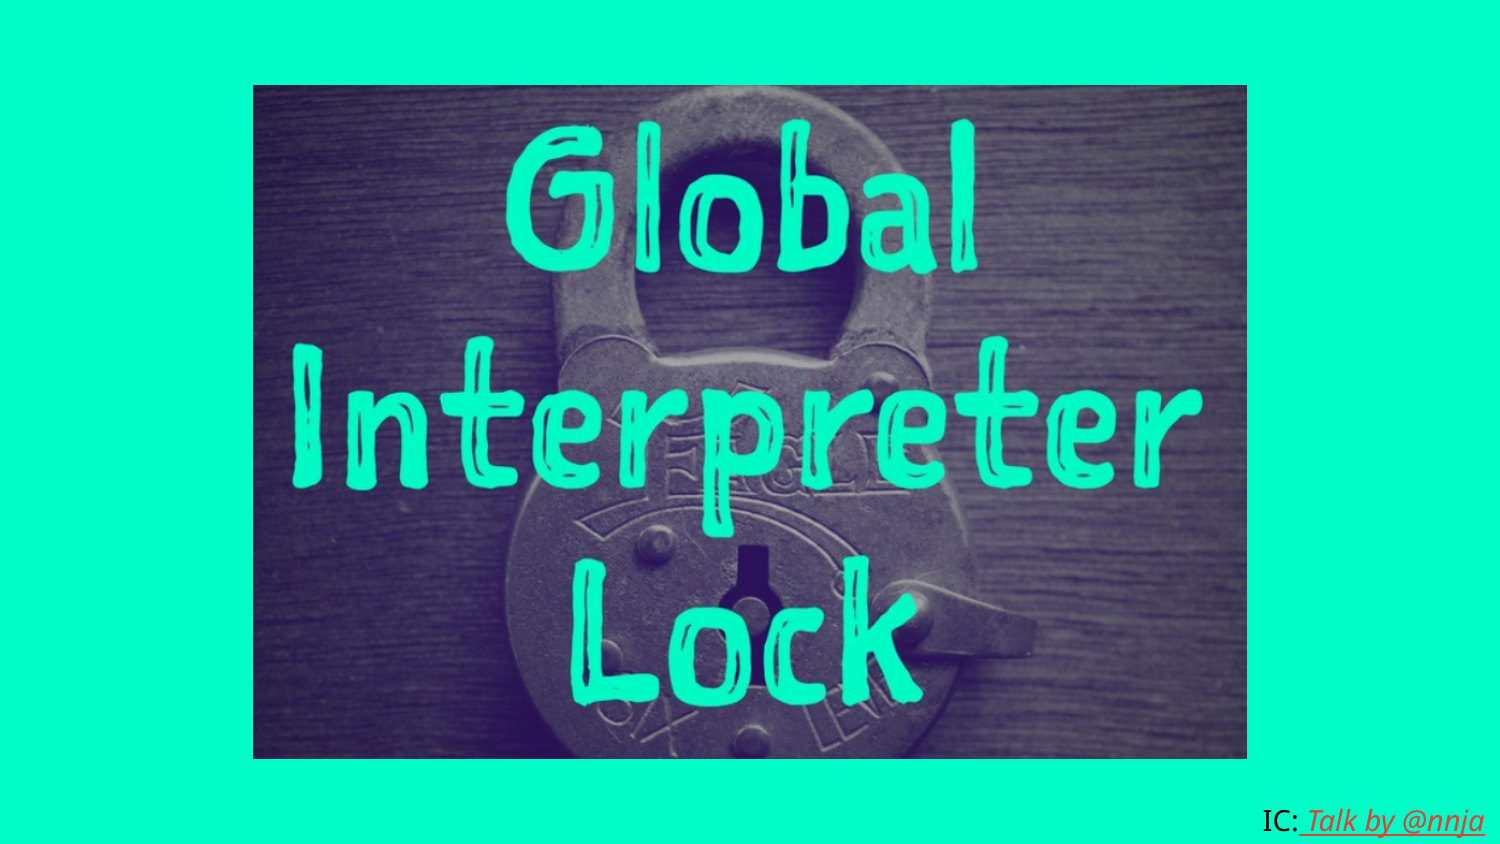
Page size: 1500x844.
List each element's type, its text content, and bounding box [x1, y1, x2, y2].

text_box IC: Talk by @nnja [722, 781, 1500, 832]
picture [253, 85, 1247, 759]
